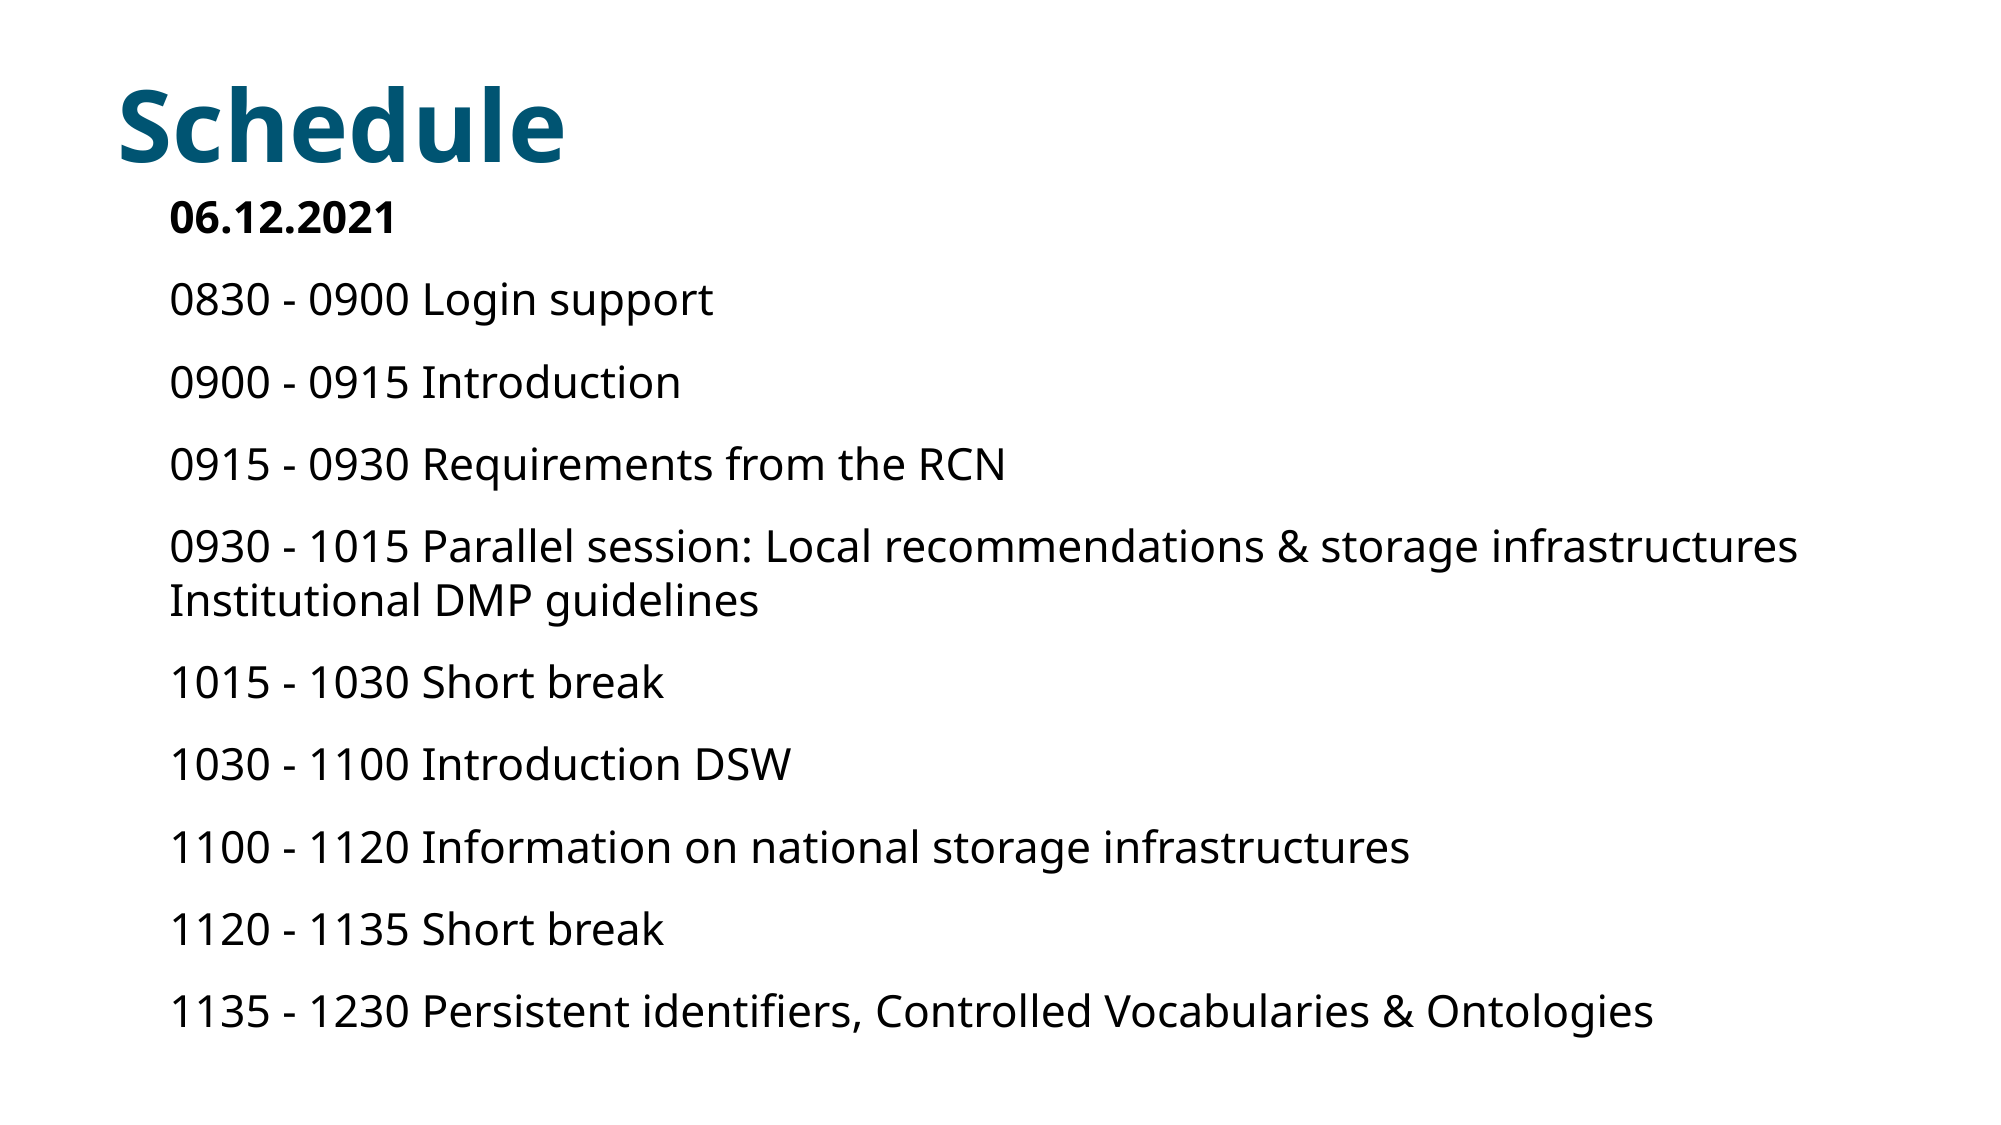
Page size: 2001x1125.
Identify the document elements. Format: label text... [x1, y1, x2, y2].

list 06.12.2021 0830 - 0900 Login support 0900 - 0915 Introduction 0915 - 0930 Requirements from the RCN 0930 - 1015 Parallel session: Local recommendations & storage infrastructures Institutional DMP guidelines 1015 - 1030 Short break 1030 - 1100 Introduction DSW 1100 - 1120 Information on national storage infrastructures 1120 - 1135 Short break 1135 - 1230 Persistent identifiers, Controlled Vocabularies & Ontologies [99, 188, 1901, 1040]
title Schedule [117, 62, 1902, 170]
